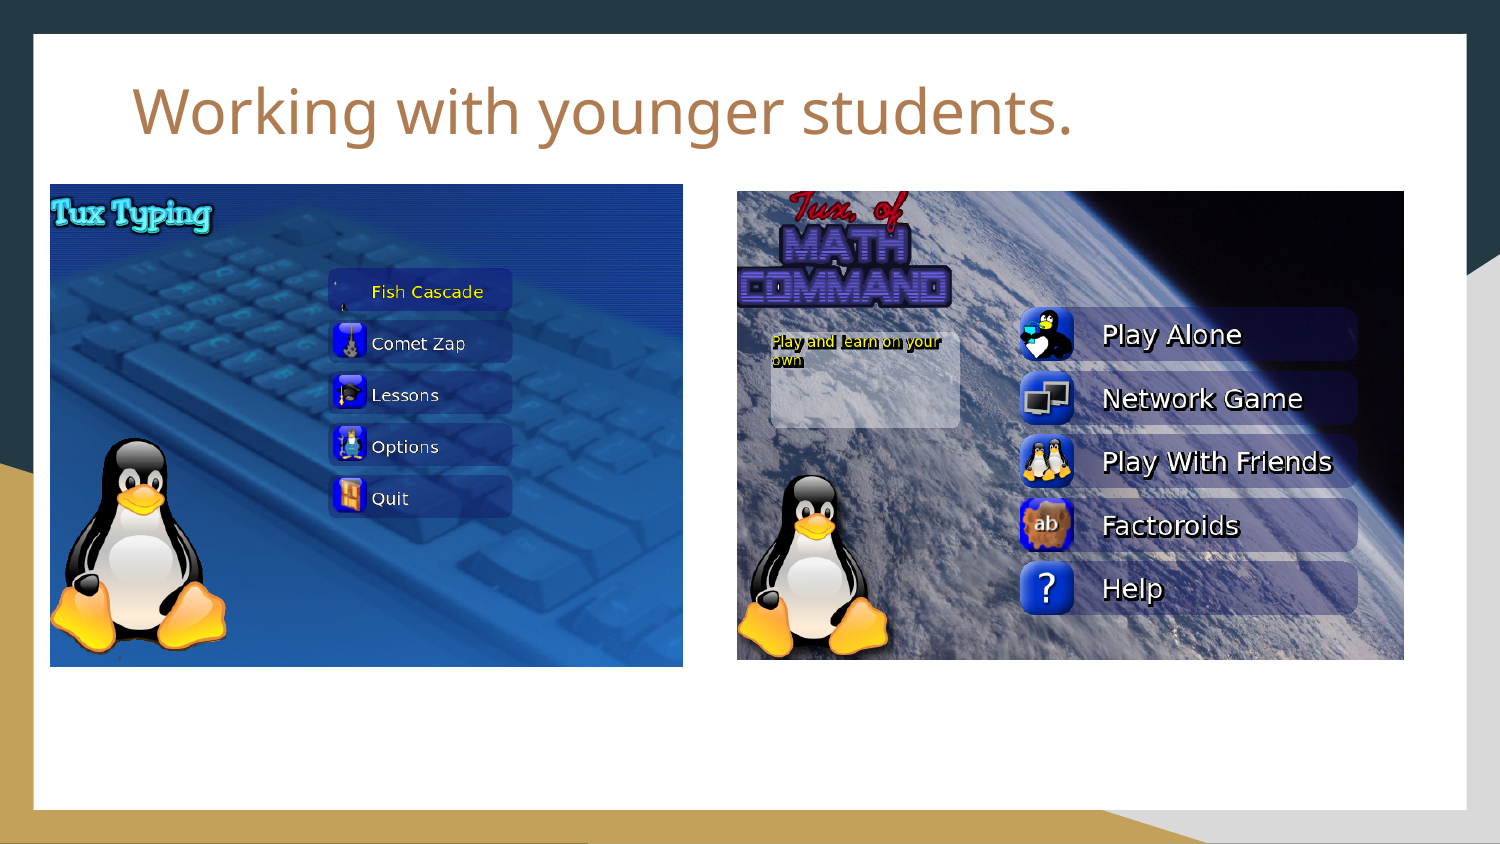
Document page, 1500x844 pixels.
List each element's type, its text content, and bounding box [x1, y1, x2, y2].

picture [737, 191, 1404, 660]
title Working with younger students. [117, 56, 1349, 219]
picture [50, 184, 683, 667]
